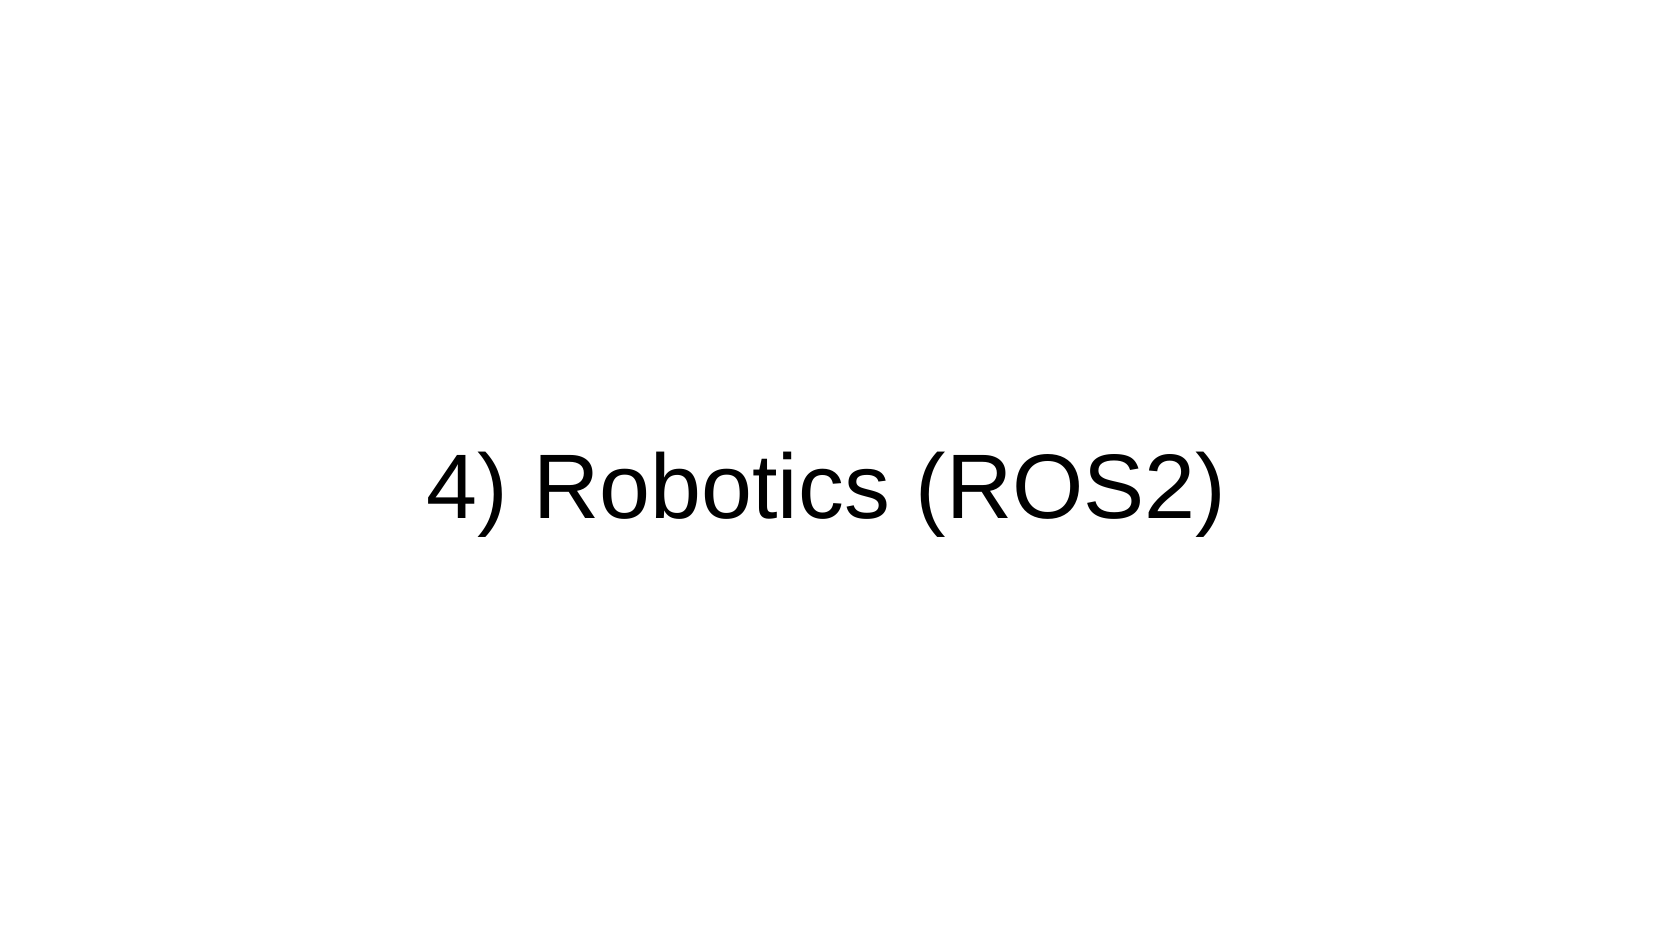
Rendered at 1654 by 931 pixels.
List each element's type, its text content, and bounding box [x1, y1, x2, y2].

subtitle 4) Robotics (ROS2) [82, 217, 1571, 758]
